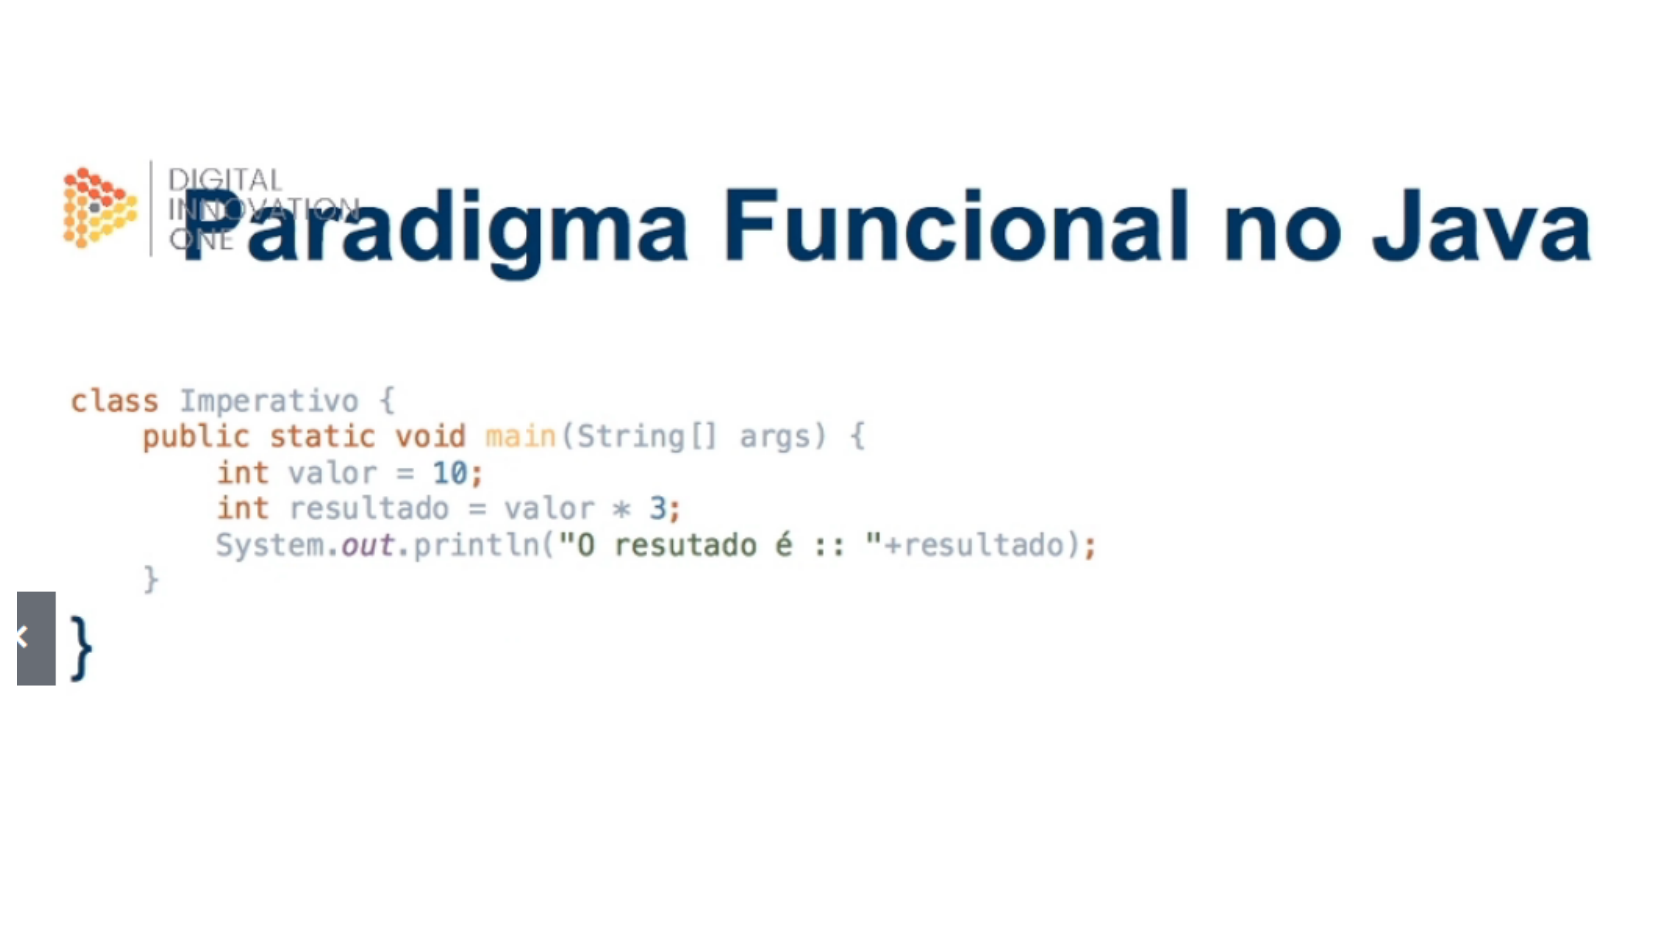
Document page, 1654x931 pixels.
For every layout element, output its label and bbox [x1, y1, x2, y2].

picture [17, 123, 1649, 815]
